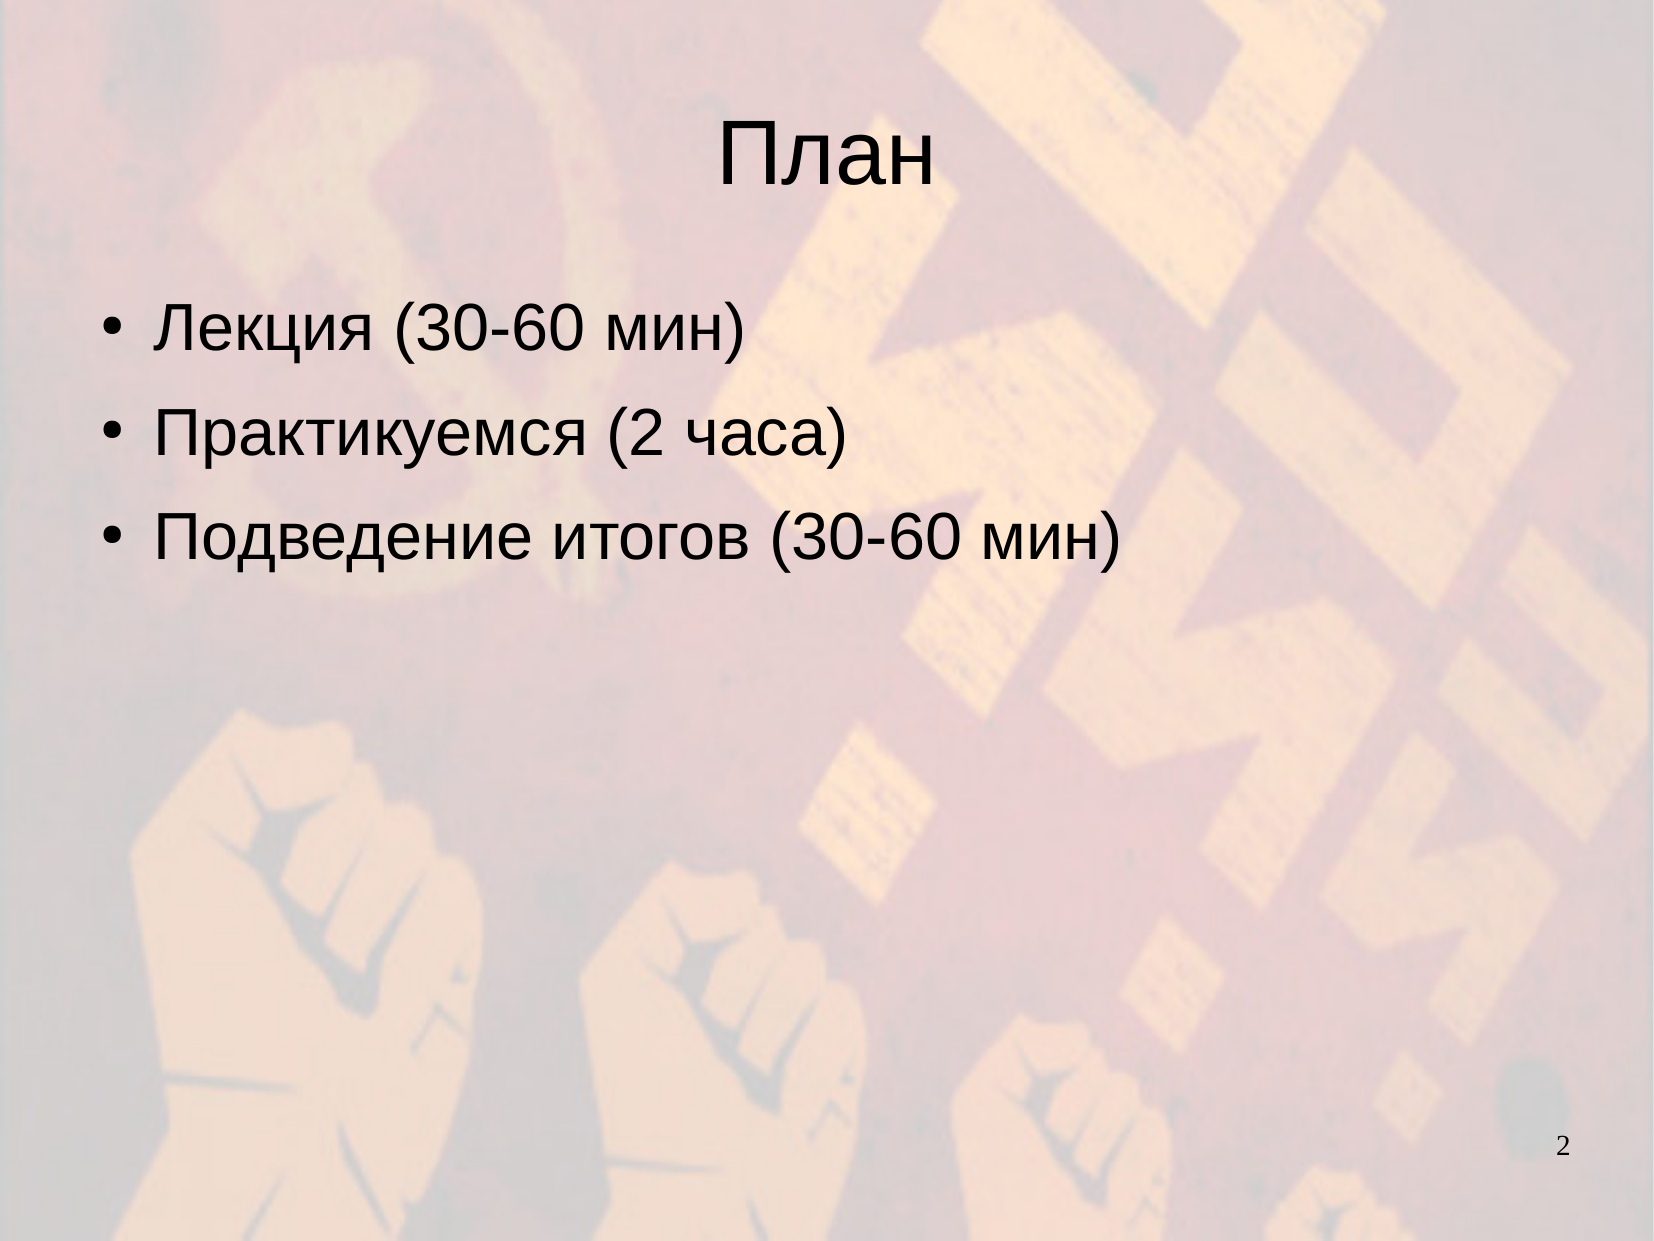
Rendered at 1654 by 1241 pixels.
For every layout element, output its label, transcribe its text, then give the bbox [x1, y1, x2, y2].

title План [82, 49, 1571, 257]
picture [0, 0, 1654, 1241]
list Лекция (30-60 мин) Практикуемся (2 часа) Подведение итогов (30-60 мин) [82, 290, 1571, 1010]
